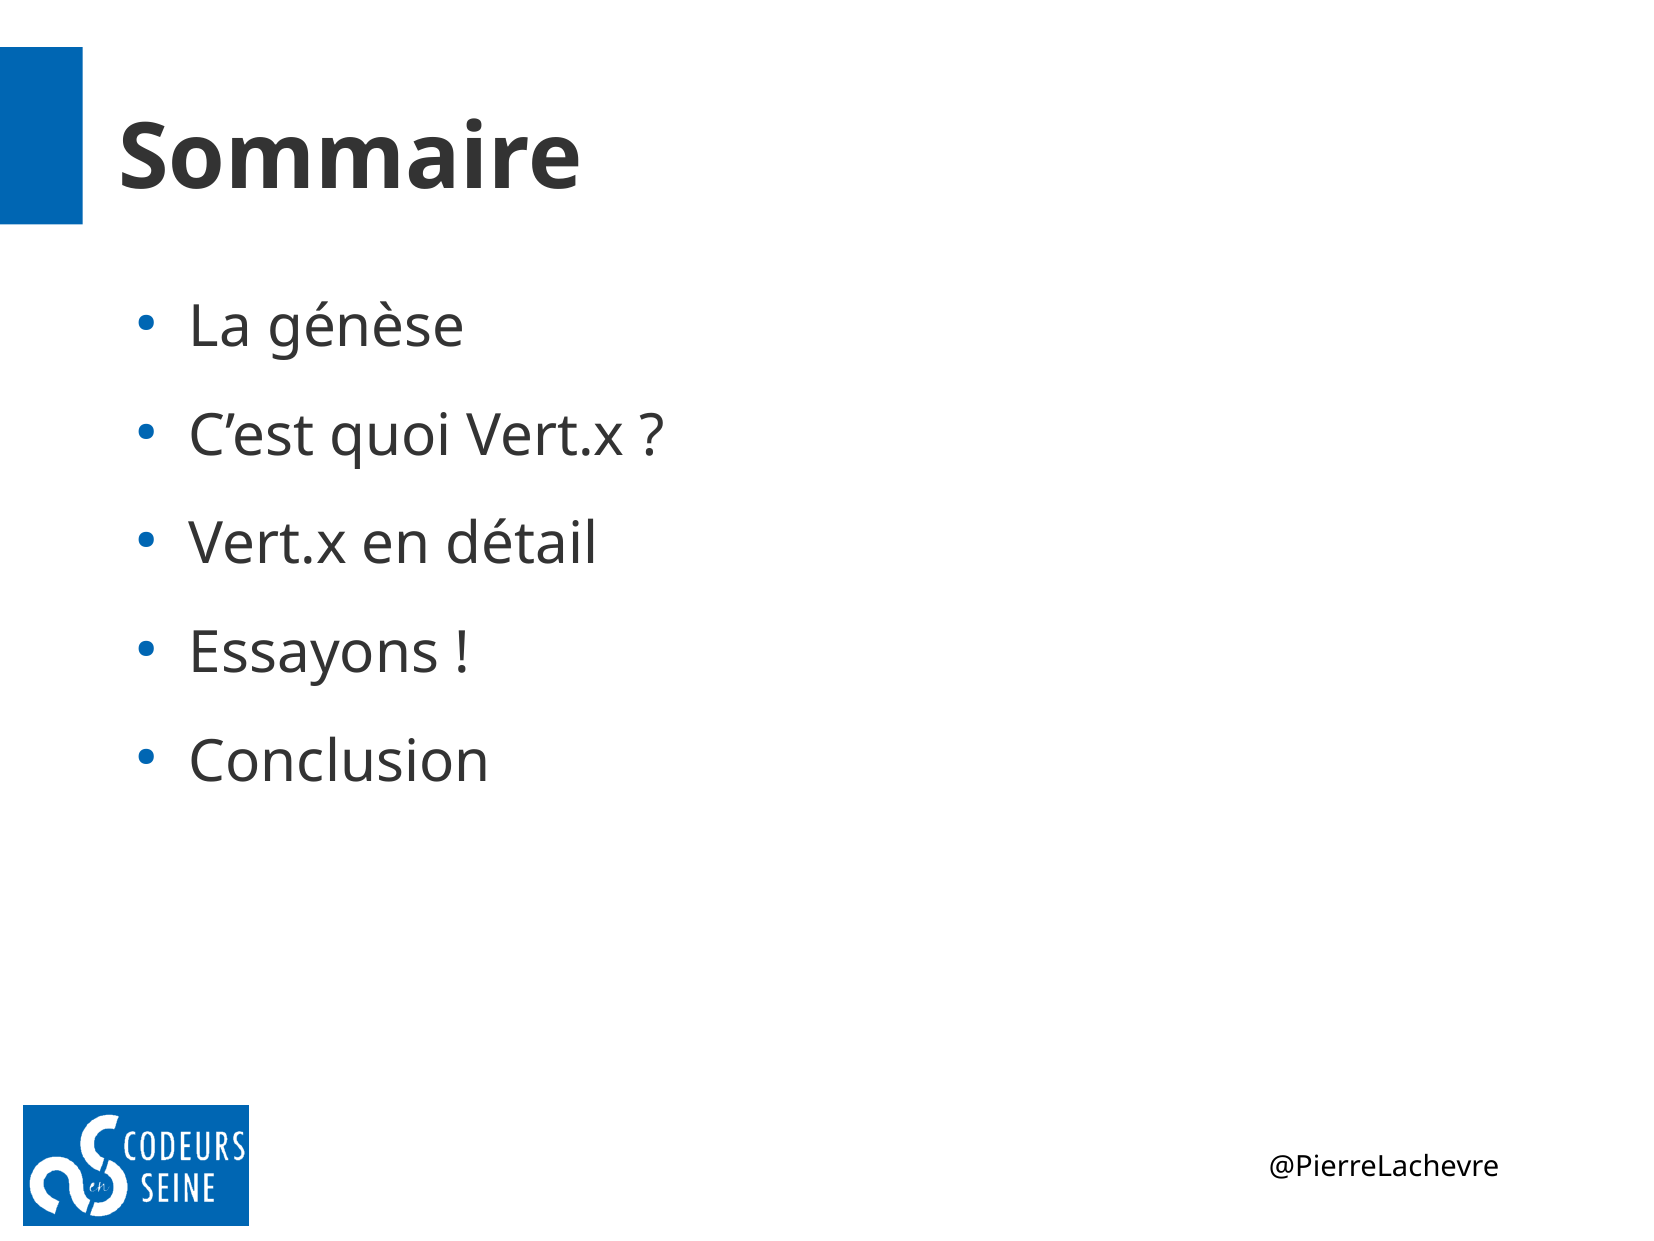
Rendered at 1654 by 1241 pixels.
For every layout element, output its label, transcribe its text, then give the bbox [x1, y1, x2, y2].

list La génèse C’est quoi Vert.x ? Vert.x en détail Essayons ! Conclusion [118, 284, 1536, 1004]
picture [23, 1105, 249, 1226]
title Sommaire [118, 49, 1571, 257]
